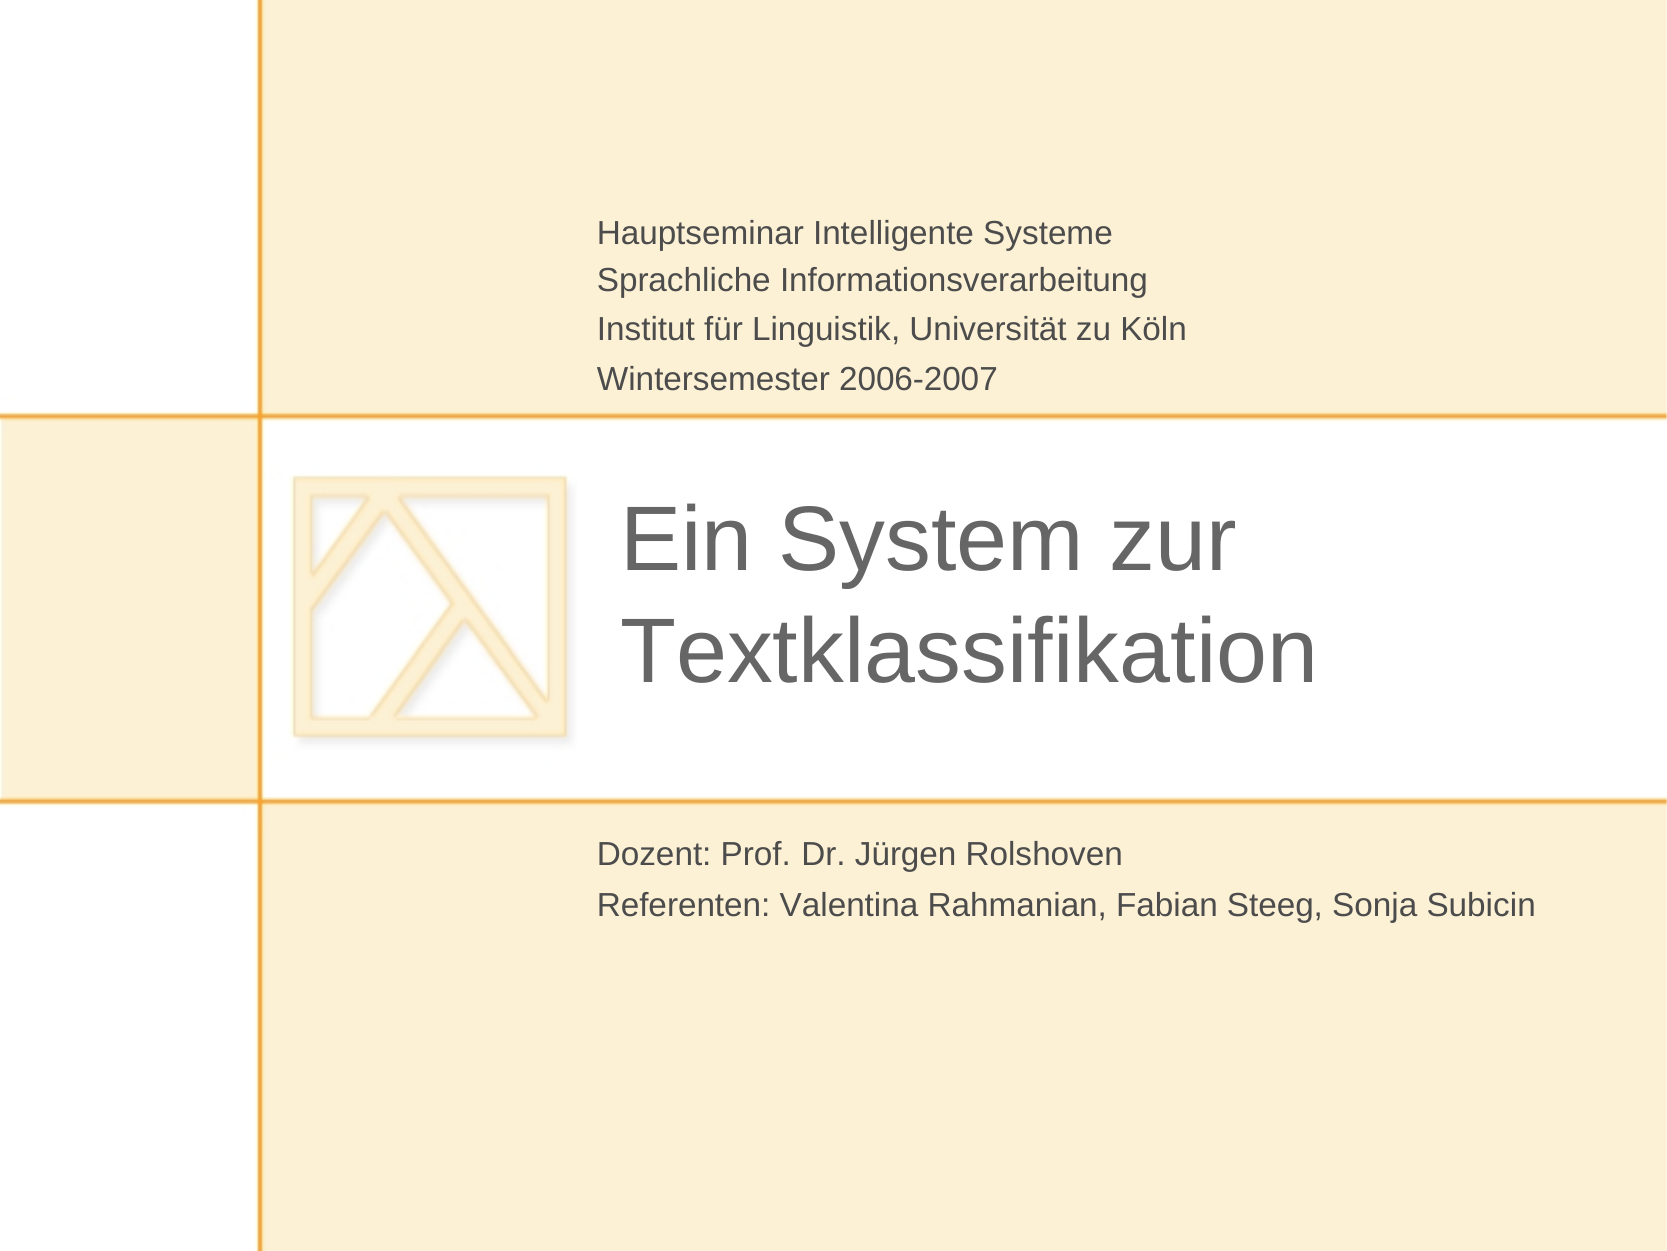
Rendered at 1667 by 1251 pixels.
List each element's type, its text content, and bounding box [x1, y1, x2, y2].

list Dozent: Prof. Dr. Jürgen Rolshoven Referenten: Valentina Rahmanian, Fabian Steeg, Sonja Subicin [590, 826, 1603, 968]
title Ein System zur Textklassifikation [613, 425, 1625, 709]
picture [0, 0, 1667, 1251]
list Hauptseminar Intelligente Systeme Sprachliche Informationsverarbeitung Institut für Linguistik, Universität zu Köln Wintersemester 2006-2007 [590, 206, 1603, 452]
